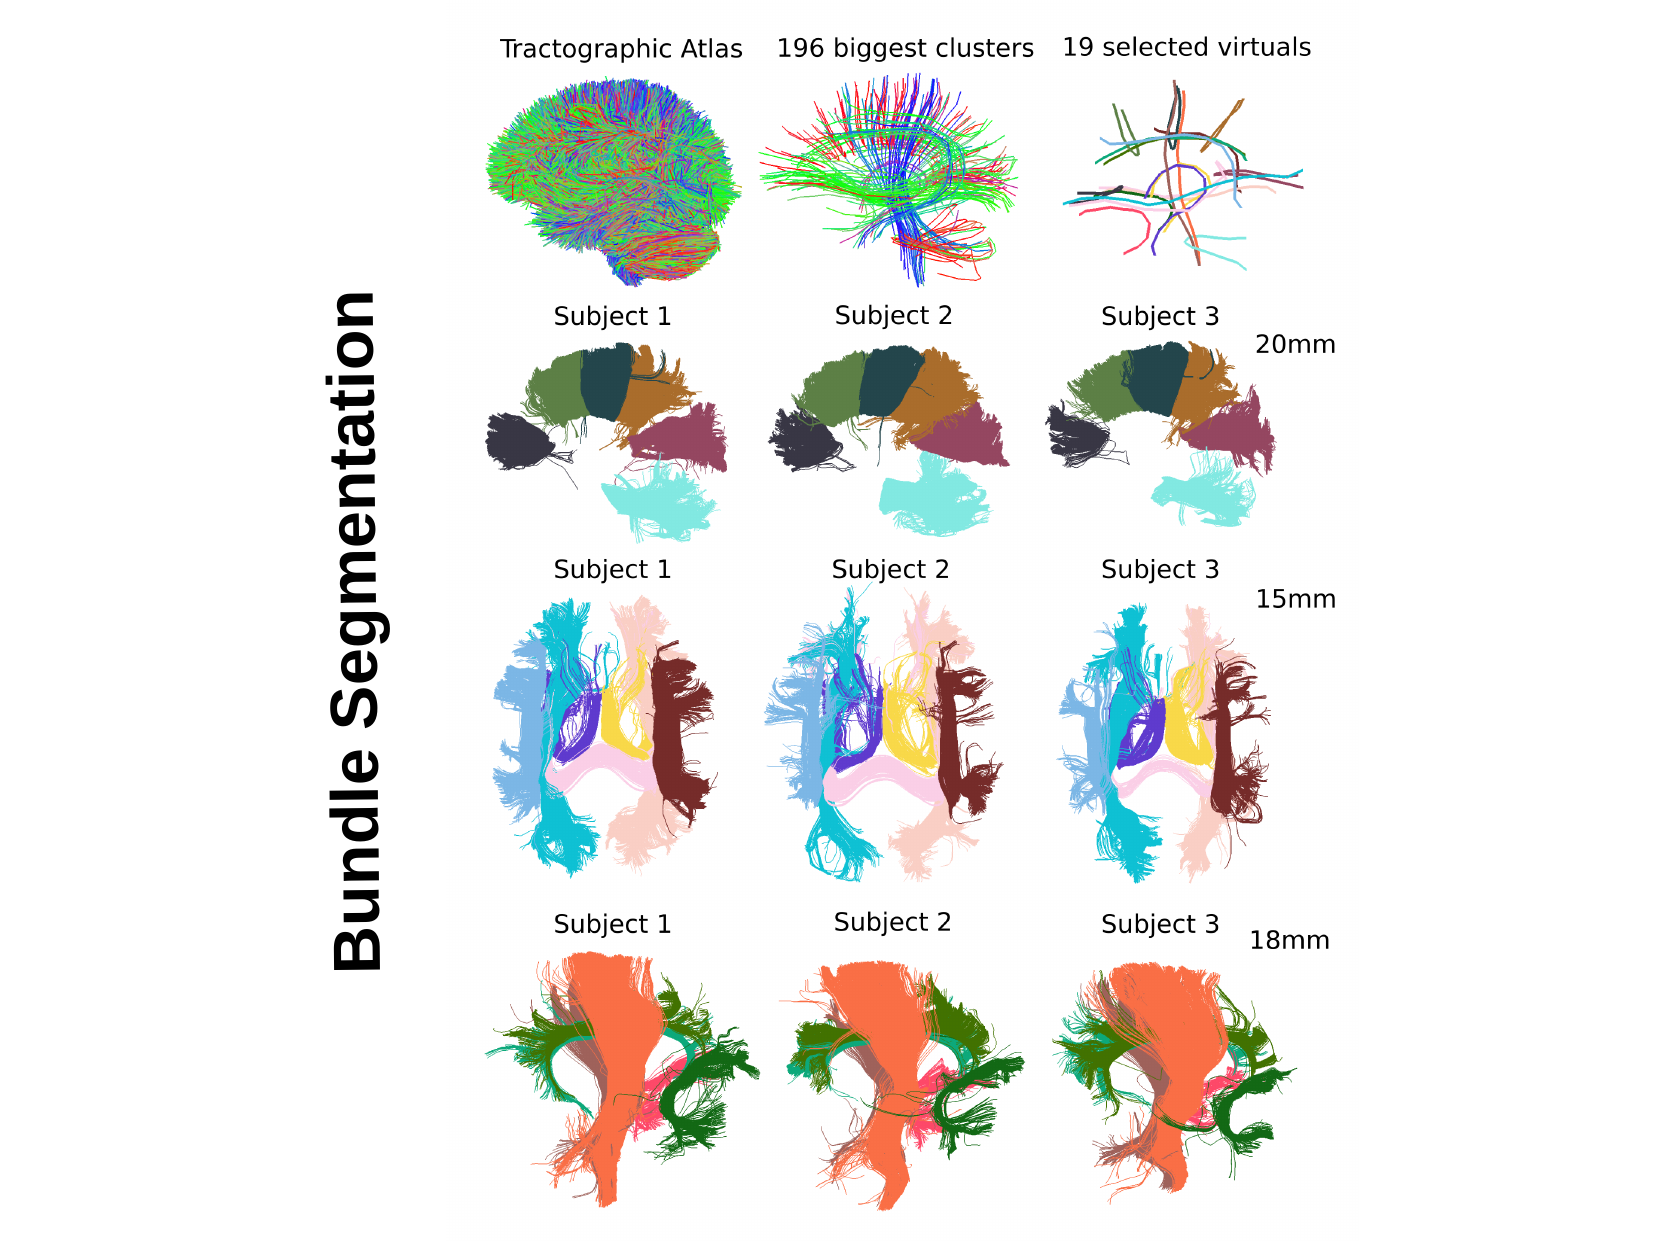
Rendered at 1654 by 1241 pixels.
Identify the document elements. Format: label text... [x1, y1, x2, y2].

picture [446, 0, 1359, 1241]
text_box Bundle Segmentation [301, 0, 443, 990]
